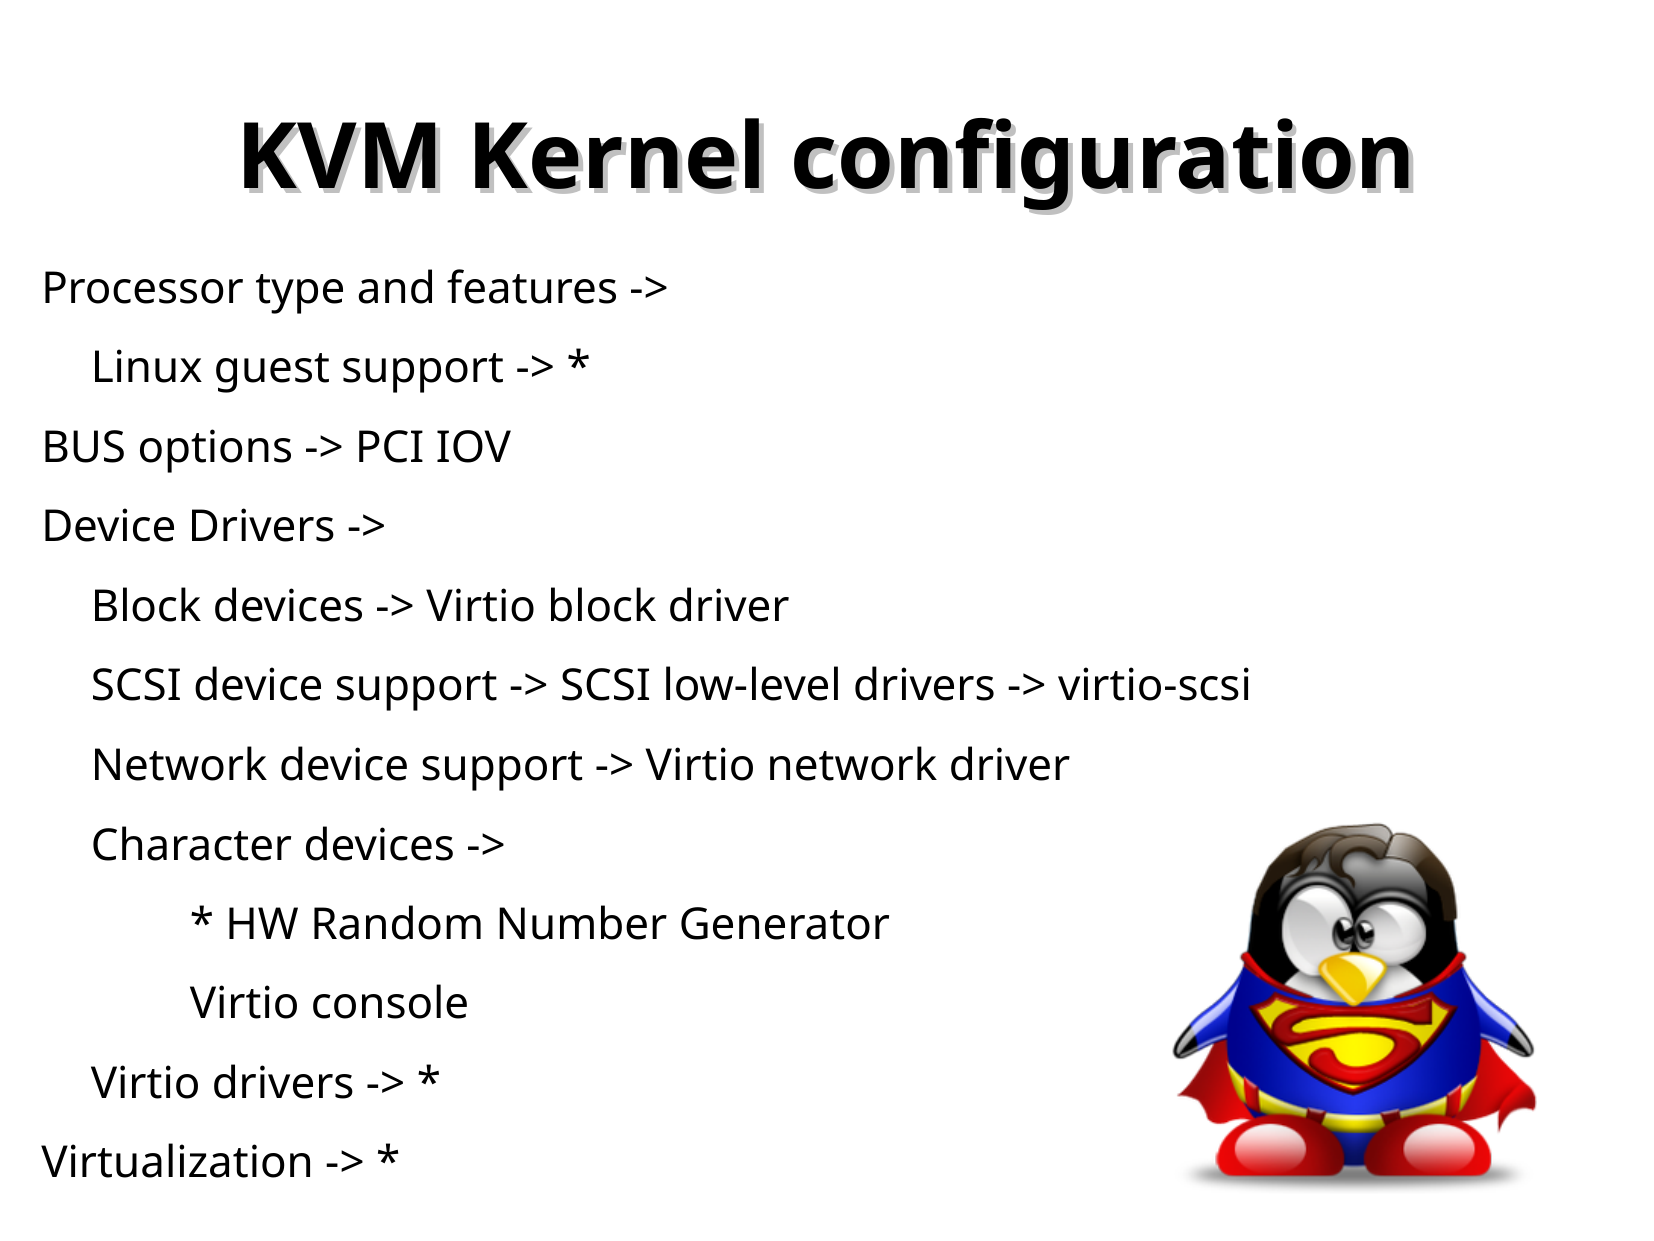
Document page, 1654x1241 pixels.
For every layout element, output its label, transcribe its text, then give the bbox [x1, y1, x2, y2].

list Processor type and features -> Linux guest support -> * BUS options -> PCI IOV Device Drivers -> Block devices -> Virtio block driver SCSI device support -> SCSI low-level drivers -> virtio-scsi Network device support -> Virtio network driver Character devices -> * HW Random Number Generator Virtio console Virtio drivers -> * Virtualization -> * [41, 256, 1576, 1197]
picture [1170, 817, 1549, 1197]
title KVM Kernel configuration [82, 49, 1571, 256]
